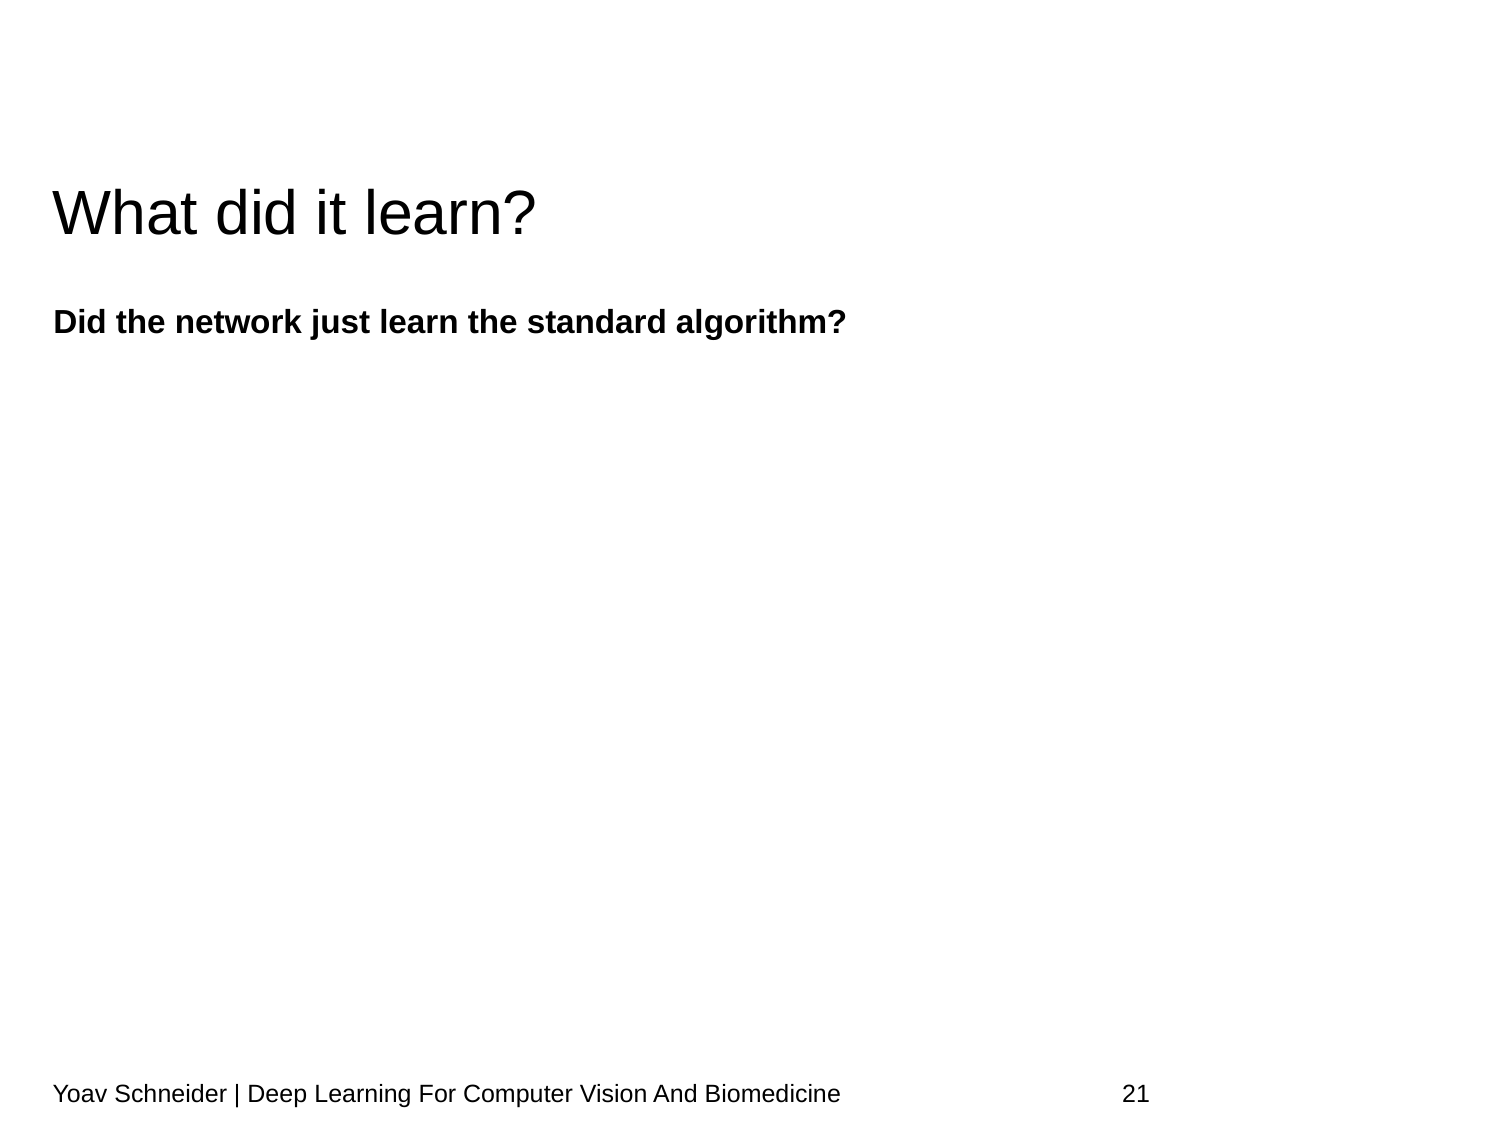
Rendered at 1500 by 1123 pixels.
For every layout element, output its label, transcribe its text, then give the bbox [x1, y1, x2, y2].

text_box Yoav Schneider | Deep Learning For Computer Vision And Biomedicine [52, 1062, 1116, 1123]
text_box [1122, 1062, 1459, 1123]
list Did the network just learn the standard algorithm? [53, 294, 1359, 1028]
title What did it learn? [52, 171, 1453, 242]
